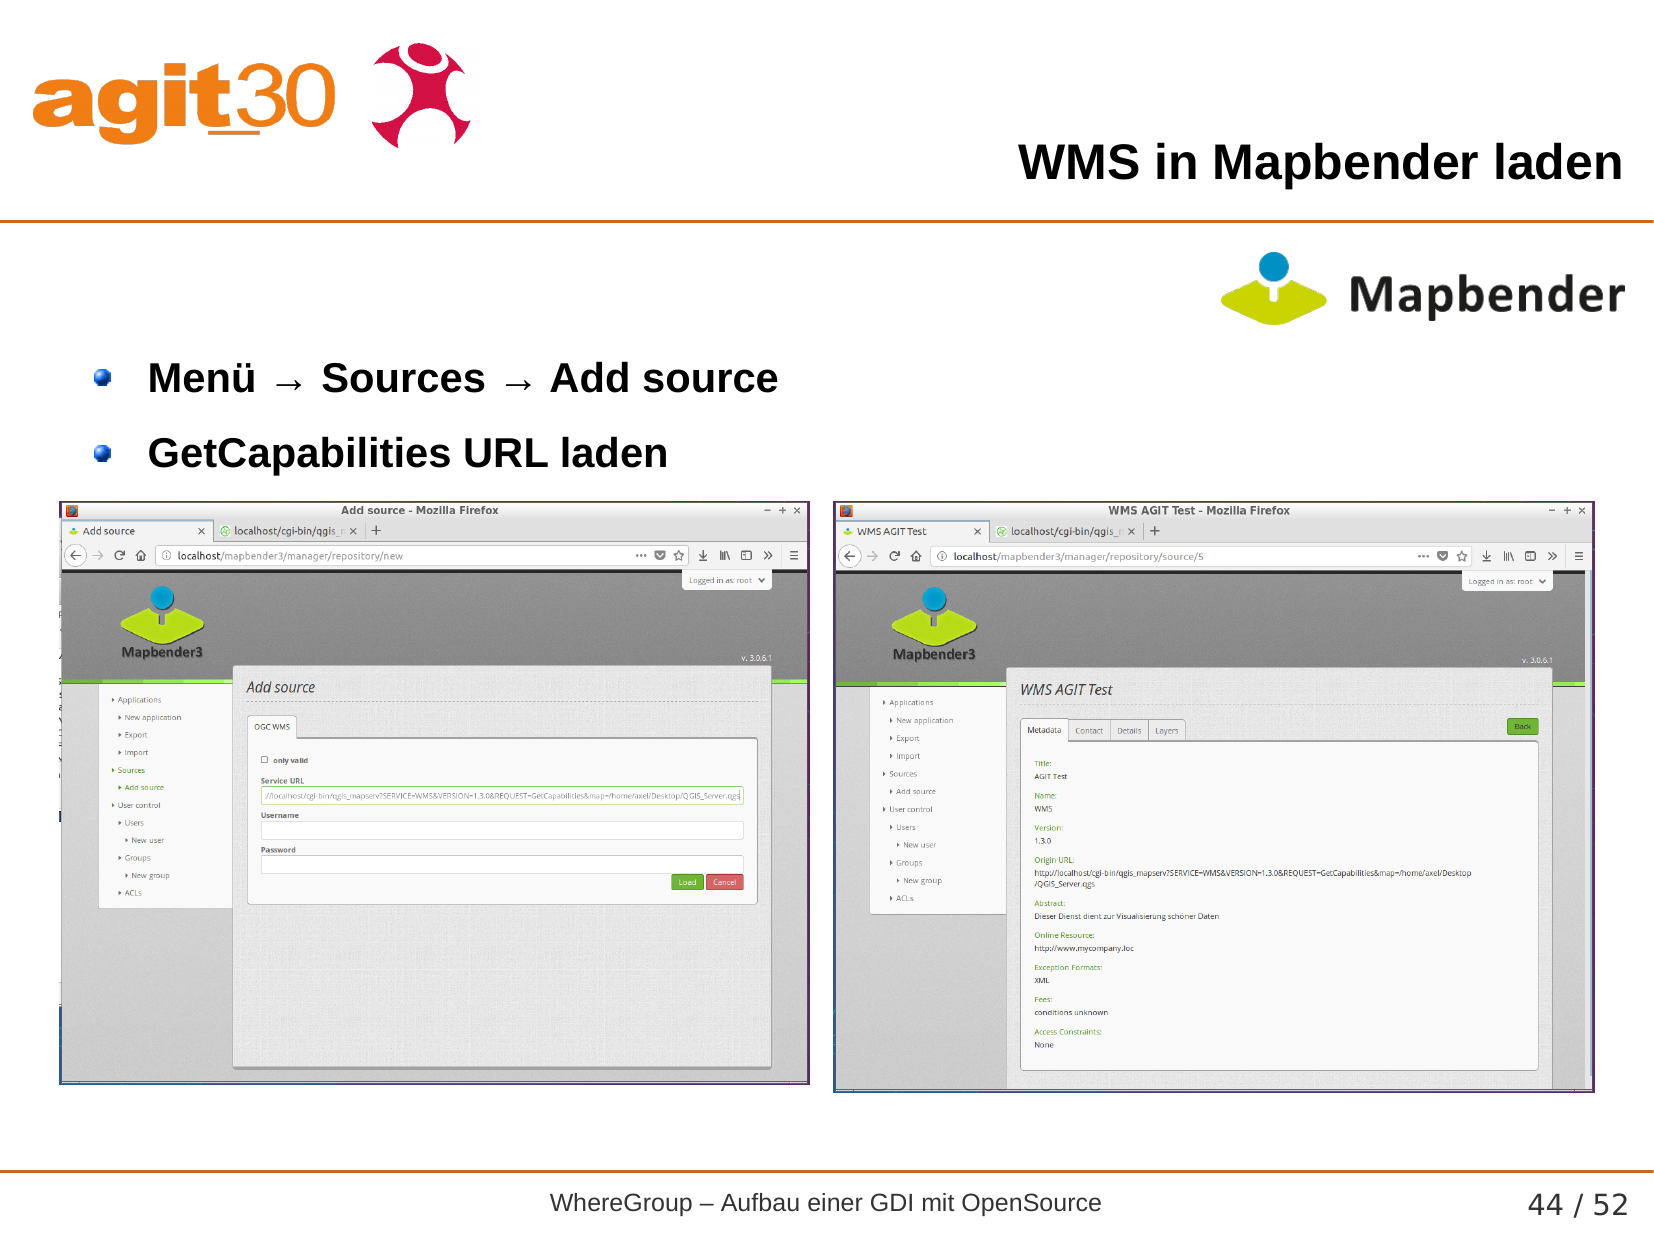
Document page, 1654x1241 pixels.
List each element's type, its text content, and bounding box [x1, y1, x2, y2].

picture [833, 501, 1595, 1093]
list Menü → Sources → Add source GetCapabilities URL laden [76, 354, 1565, 1173]
picture [59, 501, 810, 1085]
title WMS in Mapbender laden [236, 118, 1625, 207]
picture [29, 58, 340, 148]
picture [1221, 252, 1625, 325]
